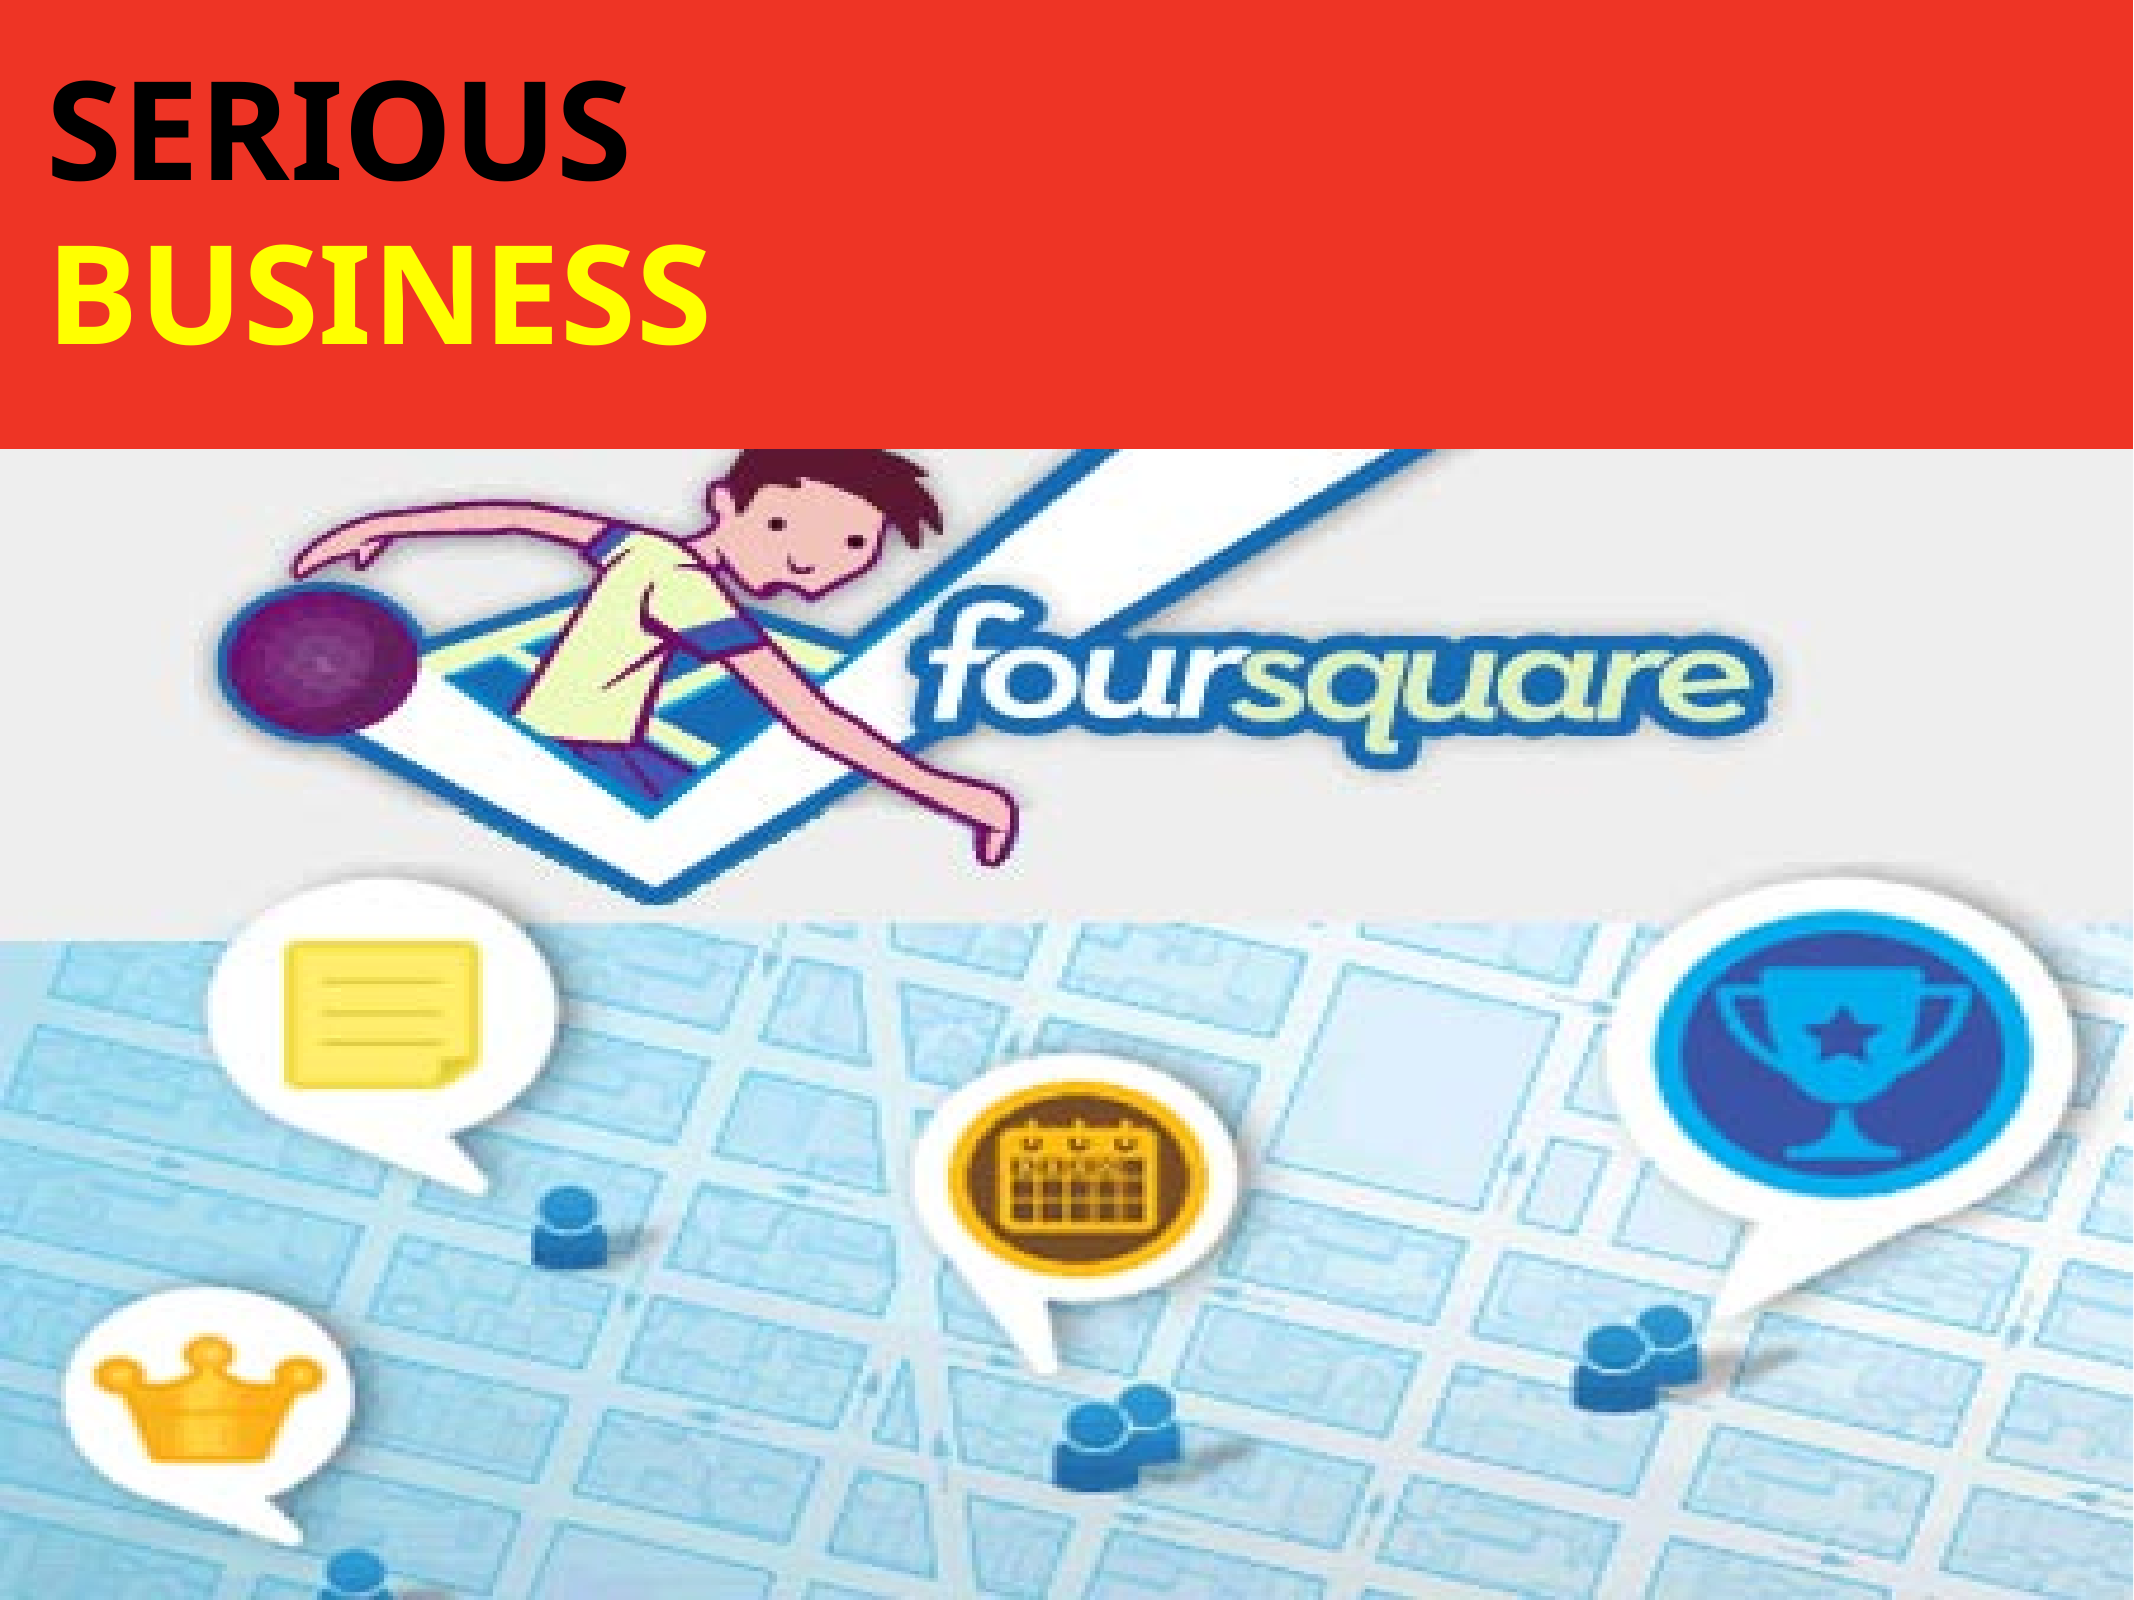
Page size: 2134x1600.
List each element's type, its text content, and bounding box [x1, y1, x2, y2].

text_box SERIOUS BUSINESS [37, 42, 2129, 449]
picture [0, 449, 2134, 1600]
